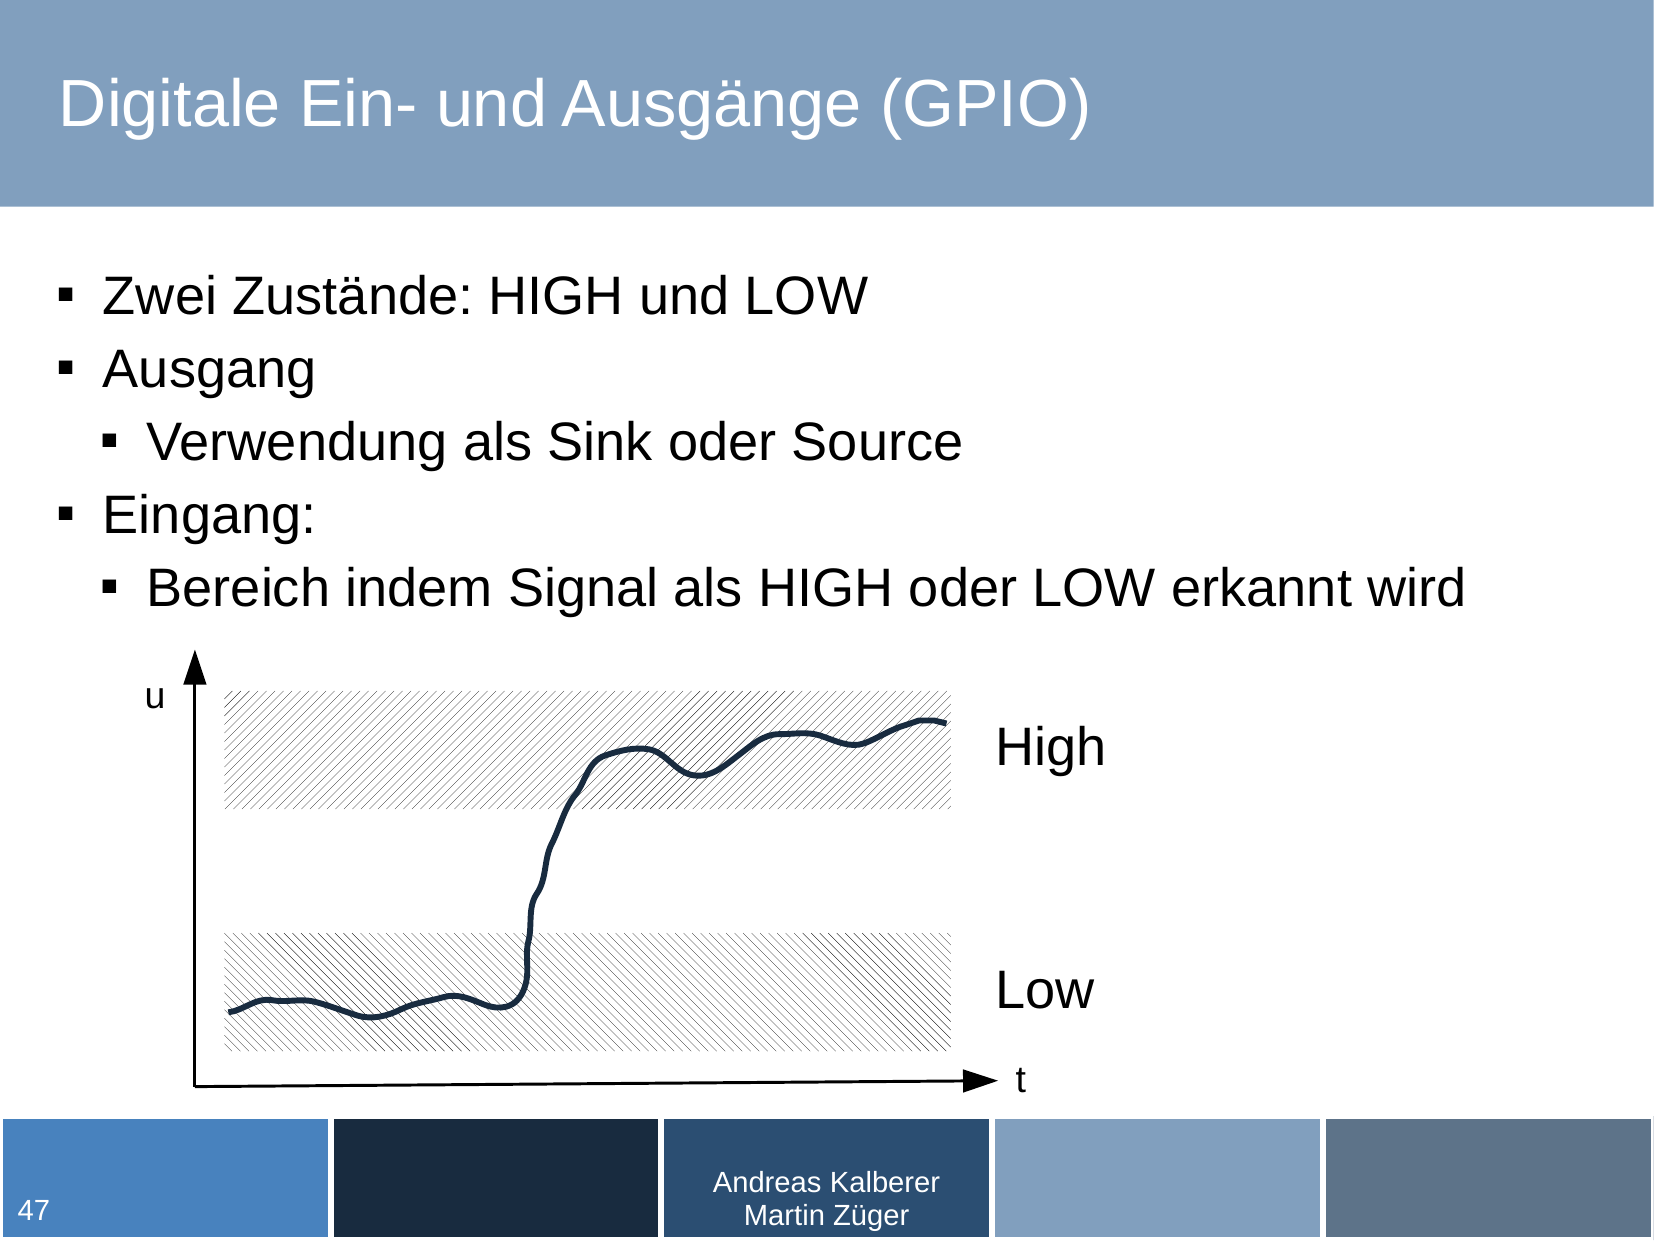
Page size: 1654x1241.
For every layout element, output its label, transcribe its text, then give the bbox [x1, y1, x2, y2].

text_box t [1000, 1051, 1041, 1108]
title Digitale Ein- und Ausgänge (GPIO) [59, 29, 1595, 178]
list Zwei Zustände: HIGH und LOW Ausgang Verwendung als Sink oder Source Eingang: Bereich indem Signal als HIGH oder LOW erkannt wird [59, 265, 1595, 986]
text_box [224, 933, 951, 1052]
text_box u [129, 667, 181, 725]
text_box High [980, 708, 1122, 785]
text_box [224, 690, 951, 810]
text_box Low [980, 951, 1110, 1028]
